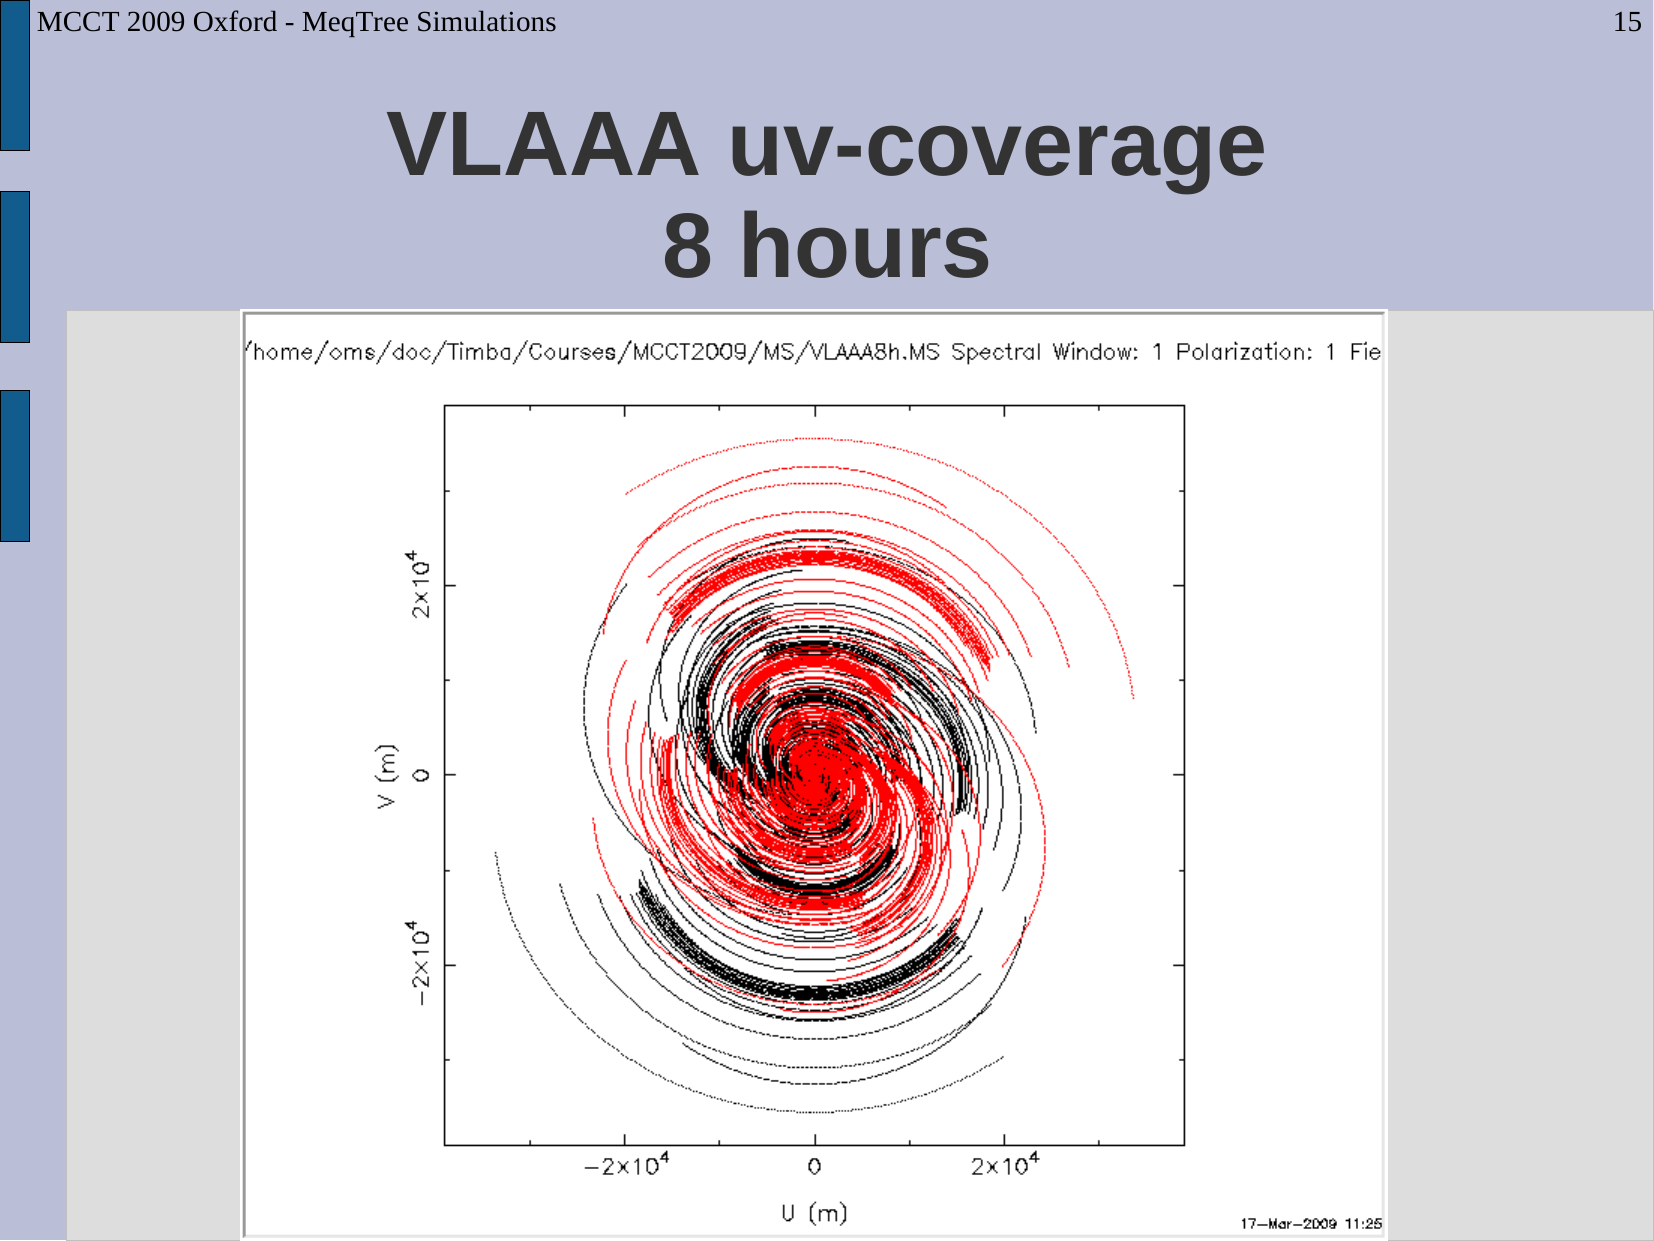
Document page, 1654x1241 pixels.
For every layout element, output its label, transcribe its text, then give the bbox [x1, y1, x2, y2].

picture [240, 309, 1388, 1241]
title VLAAA uv-coverage 8 hours [121, 87, 1534, 302]
